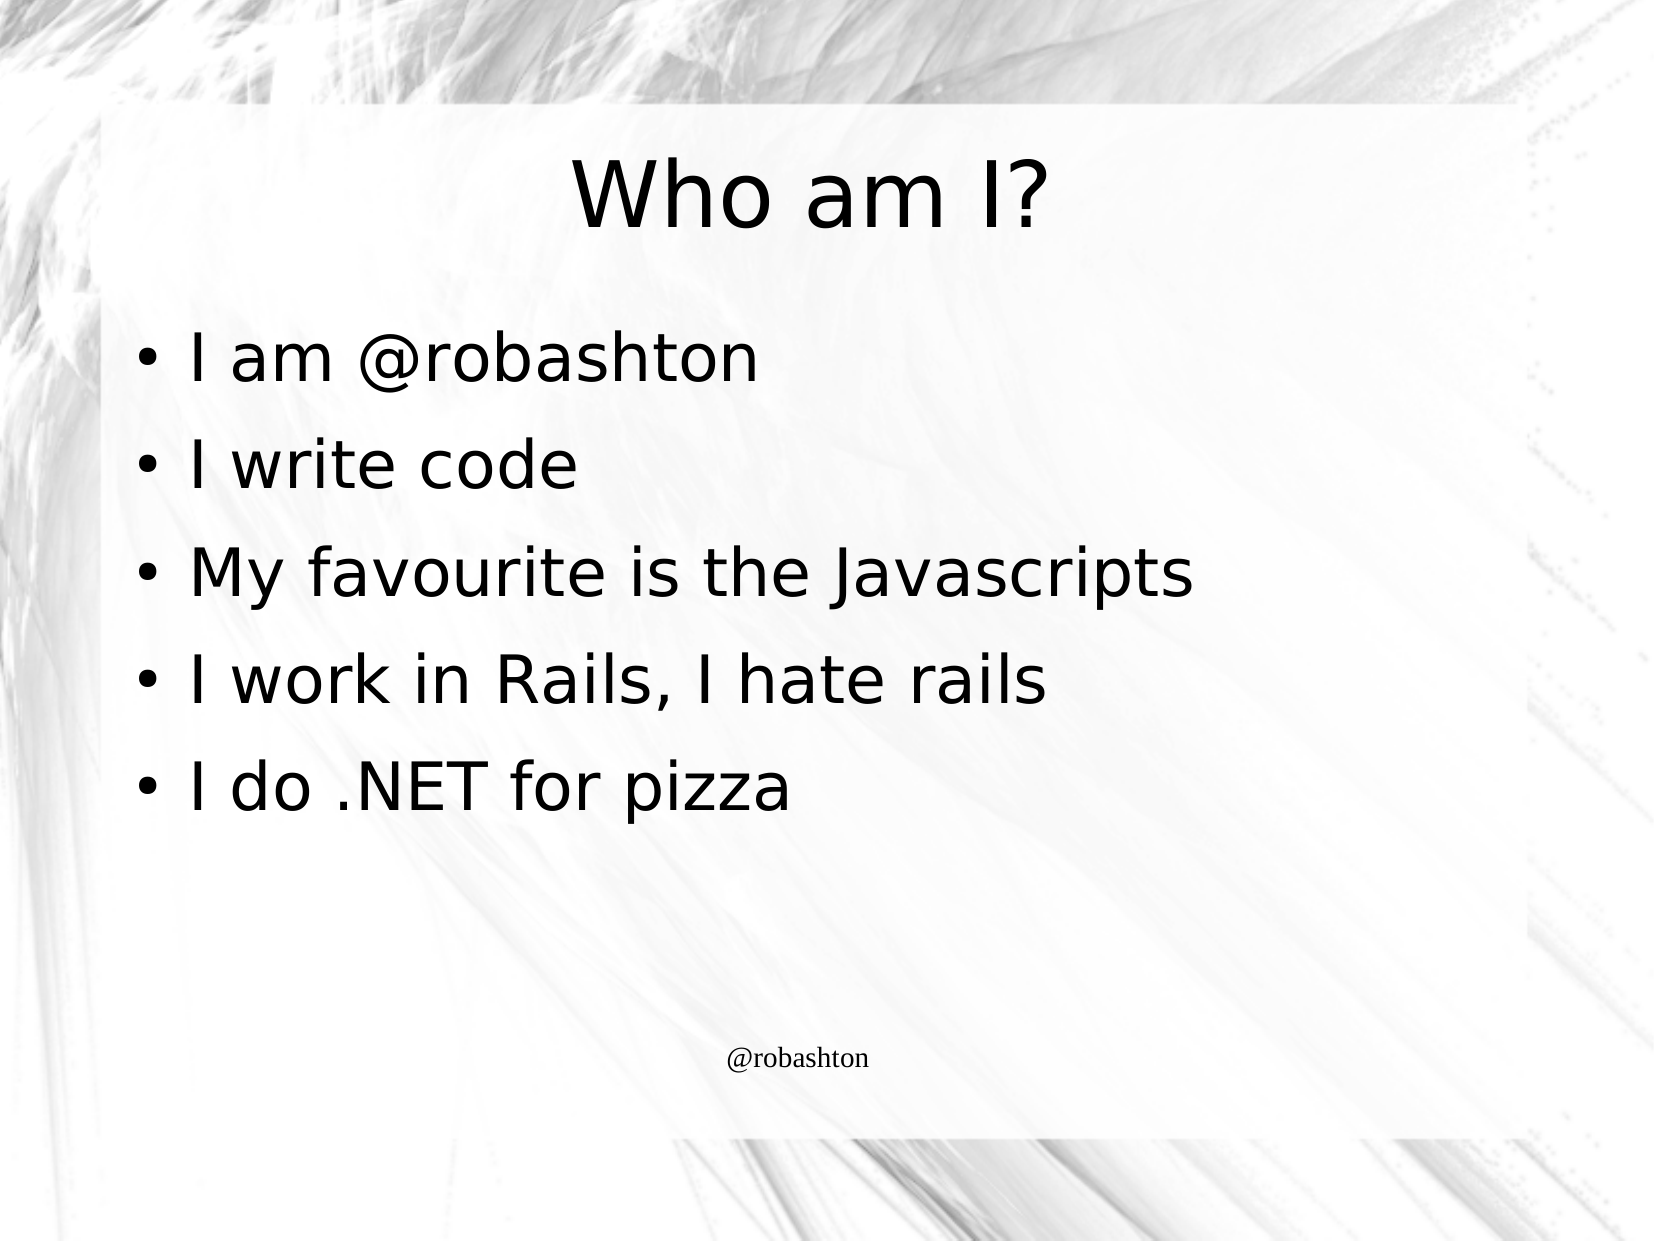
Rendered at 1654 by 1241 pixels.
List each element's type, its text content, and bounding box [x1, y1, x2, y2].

title Who am I? [118, 112, 1506, 281]
list I am @robashton I write code My favourite is the Javascripts I work in Rails, I hate rails I do .NET for pizza [118, 319, 1571, 1040]
picture [0, 0, 1654, 1241]
